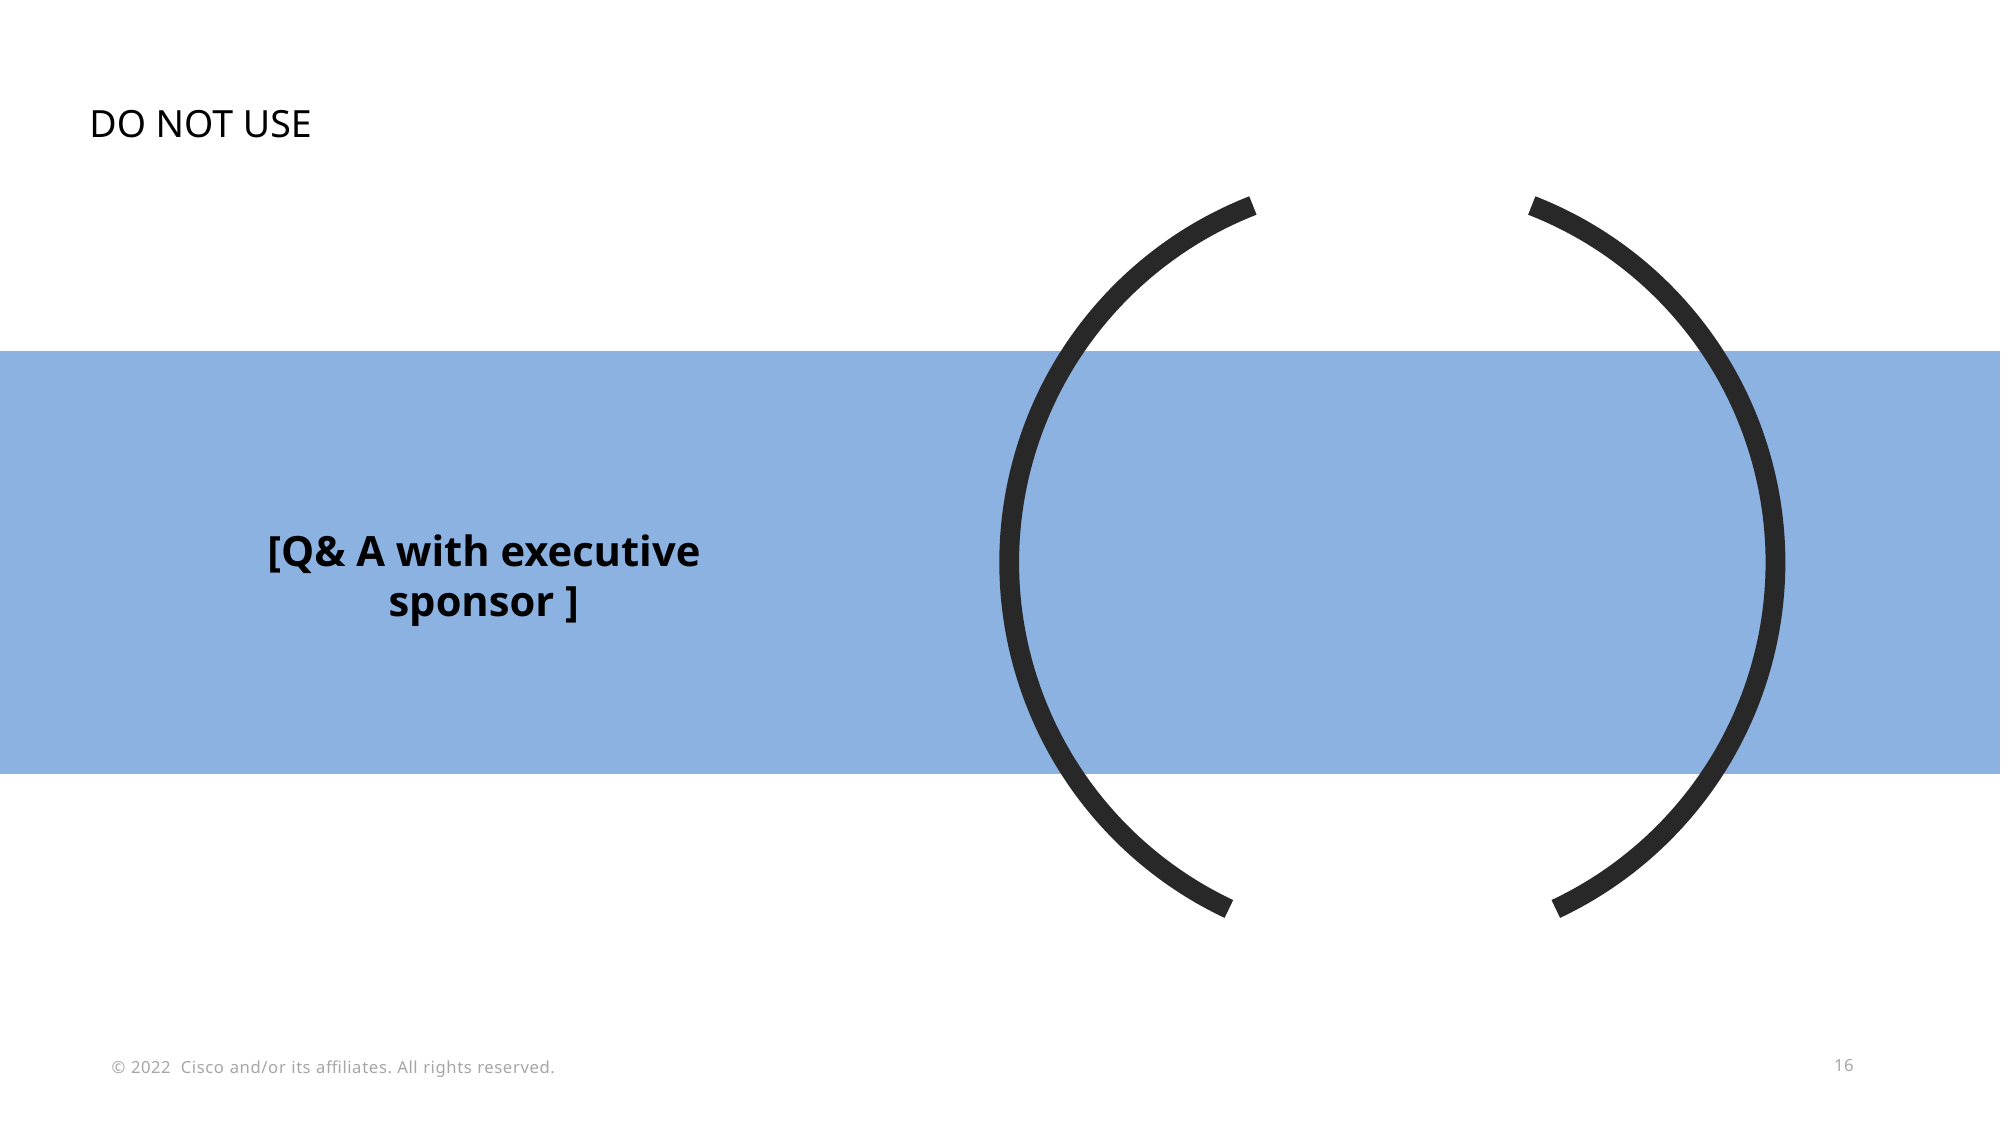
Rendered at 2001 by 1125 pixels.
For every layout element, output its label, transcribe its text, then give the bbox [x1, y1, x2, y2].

text_box [0, 351, 1060, 774]
text_box [1725, 351, 2000, 774]
text_box [1020, 351, 1765, 774]
text_box DO NOT USE [74, 92, 337, 153]
text_box [Q& A with executive sponsor ] [182, 516, 785, 633]
